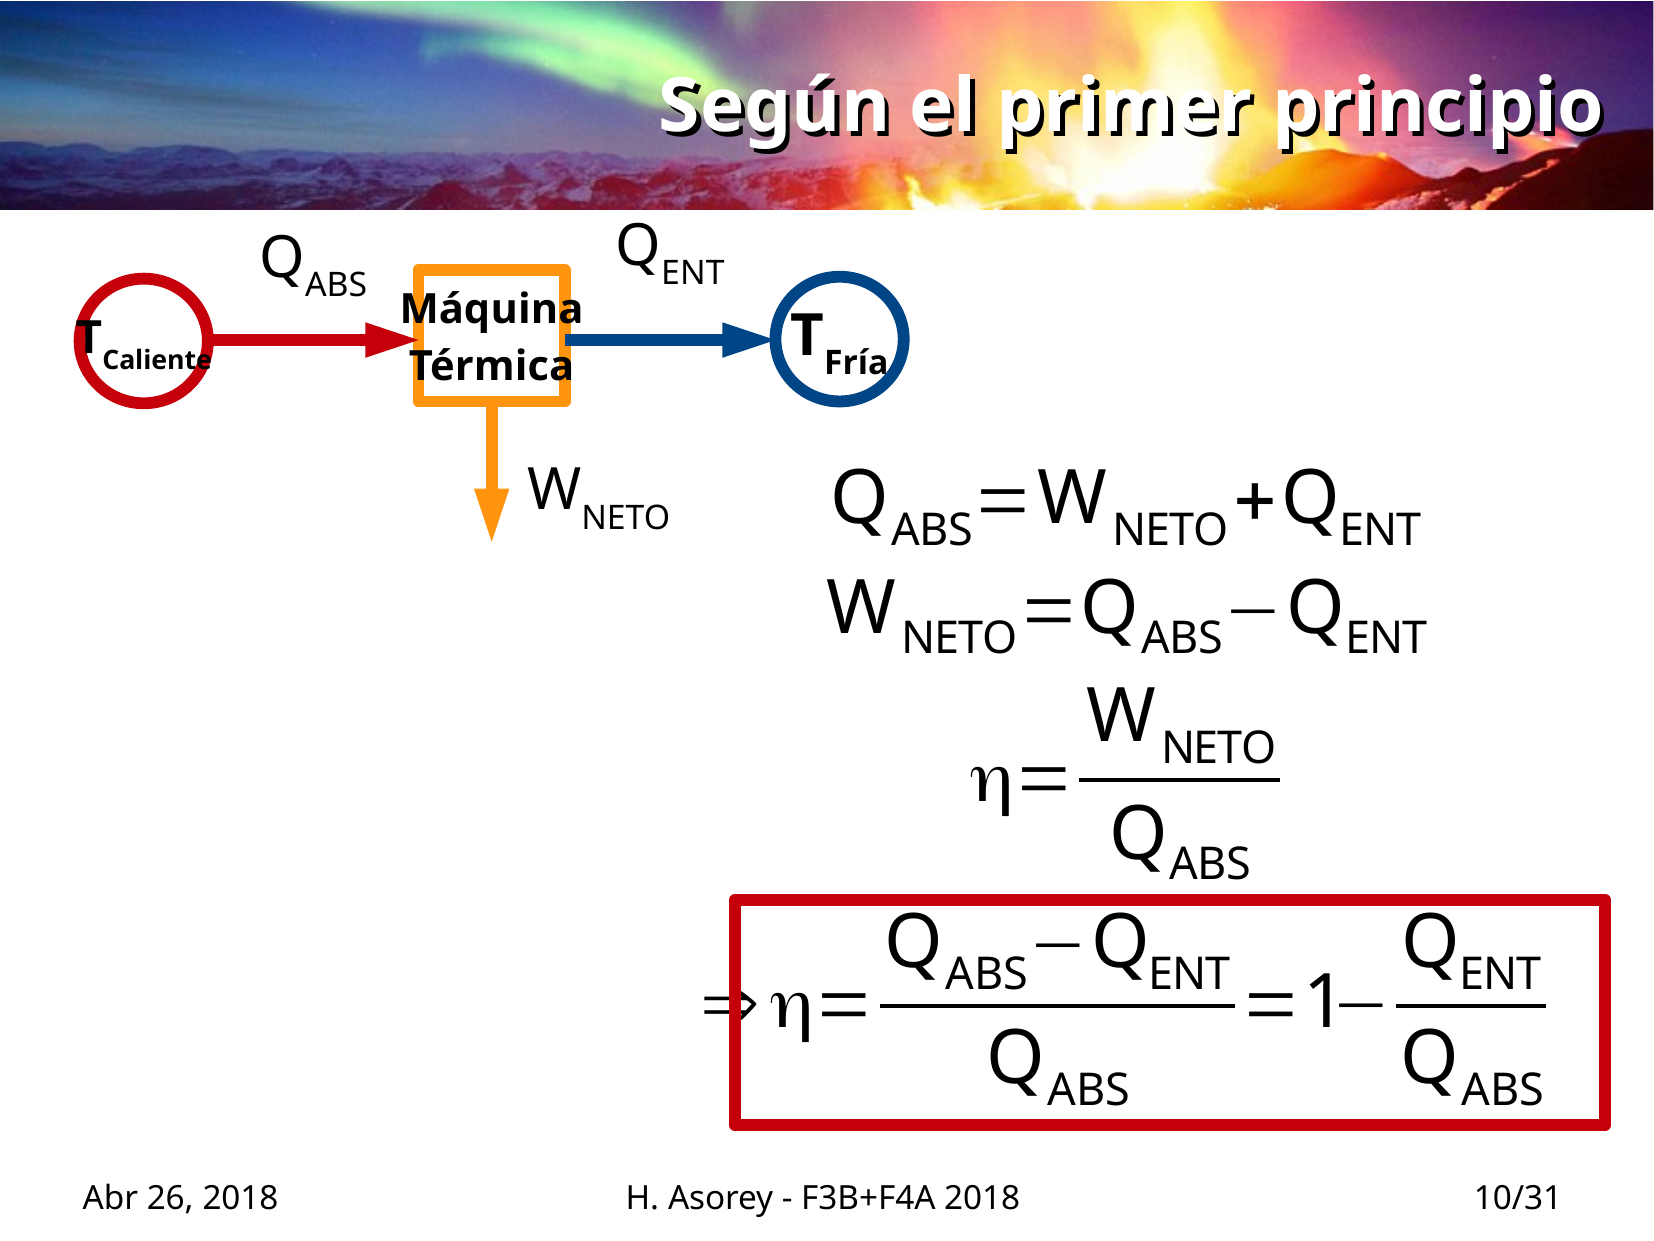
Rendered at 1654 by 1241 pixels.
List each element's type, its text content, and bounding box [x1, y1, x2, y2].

chart [694, 451, 1557, 1117]
chart [741, 906, 1557, 1117]
text_box Máquina Térmica [418, 269, 565, 402]
text_box WNETO [508, 440, 689, 572]
text_box TCaliente [79, 278, 208, 404]
picture [0, 1, 1654, 210]
text_box TFría [775, 276, 904, 402]
title Según el primer principio [45, 15, 1606, 191]
